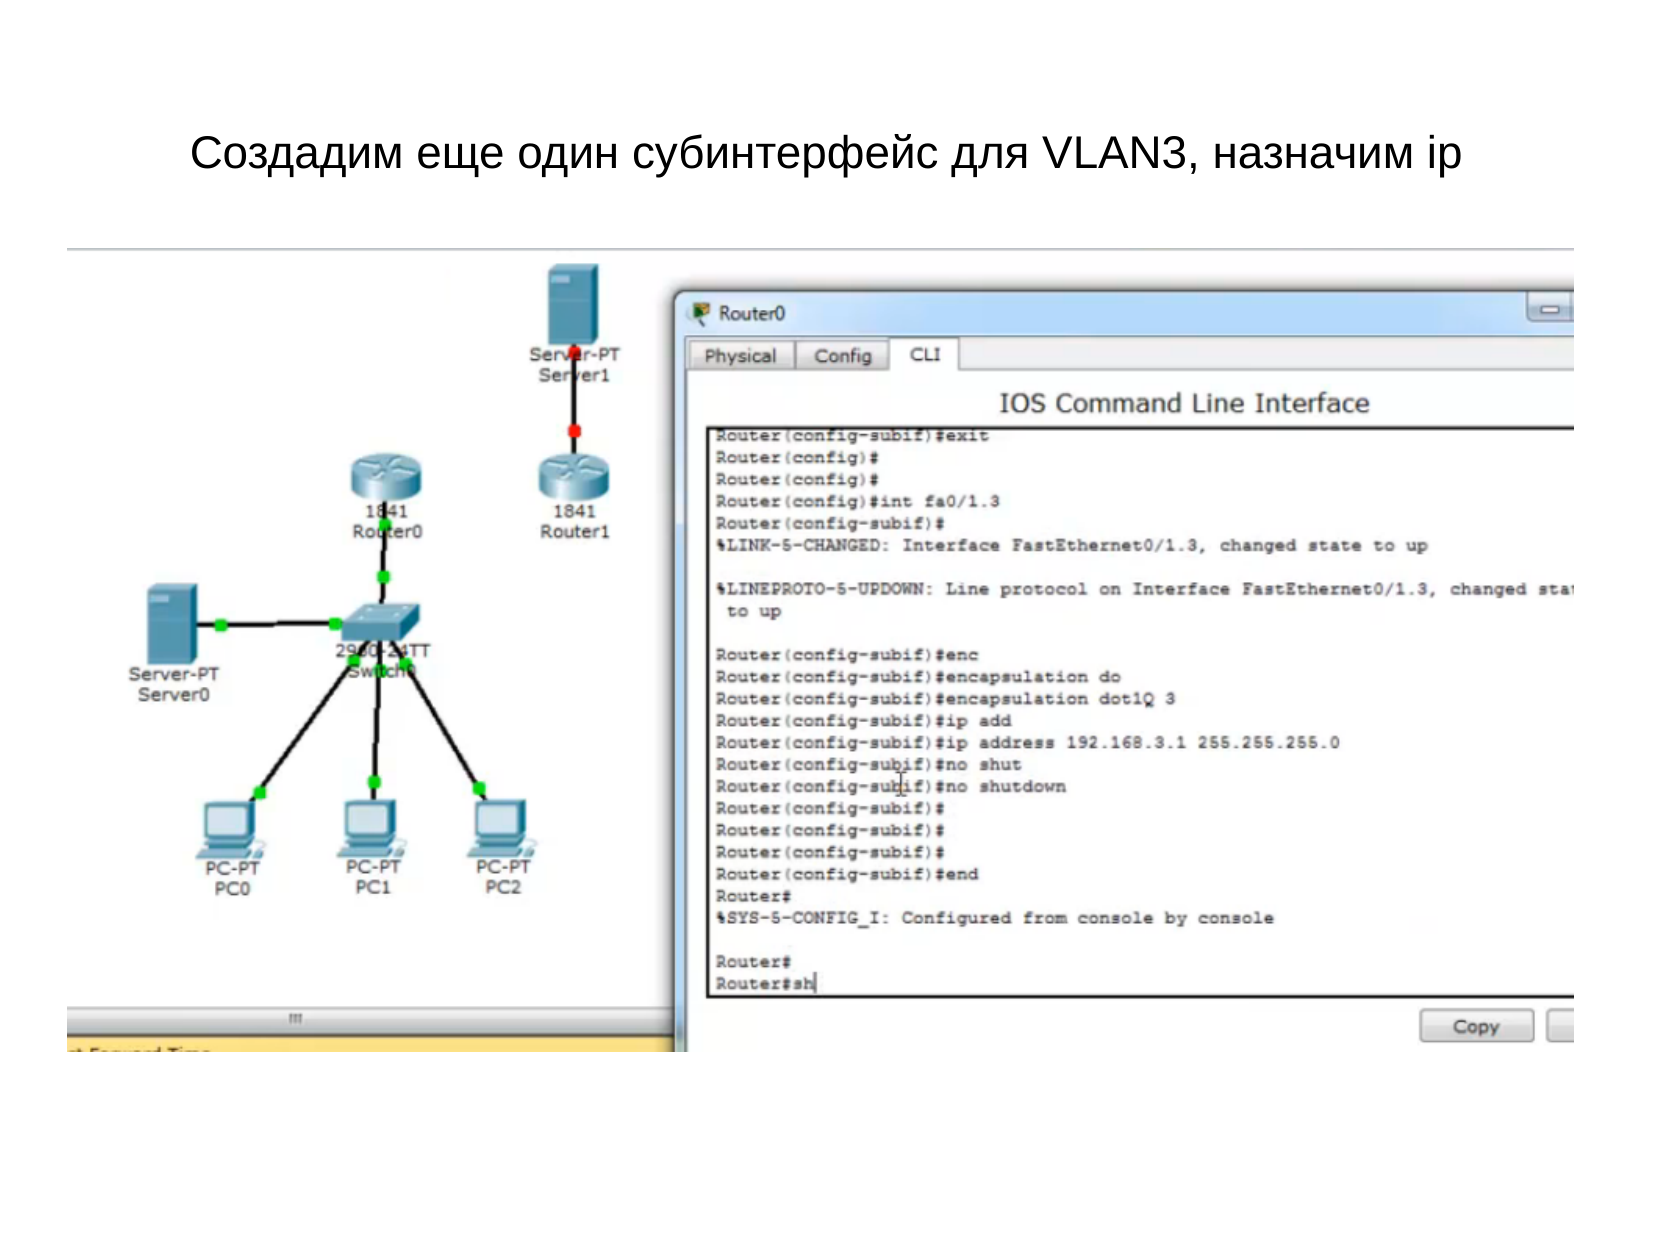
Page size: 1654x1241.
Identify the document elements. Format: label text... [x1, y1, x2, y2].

title Создадим еще один субинтерфейс для VLAN3, назначим ip [82, 49, 1571, 248]
picture [67, 248, 1574, 1052]
